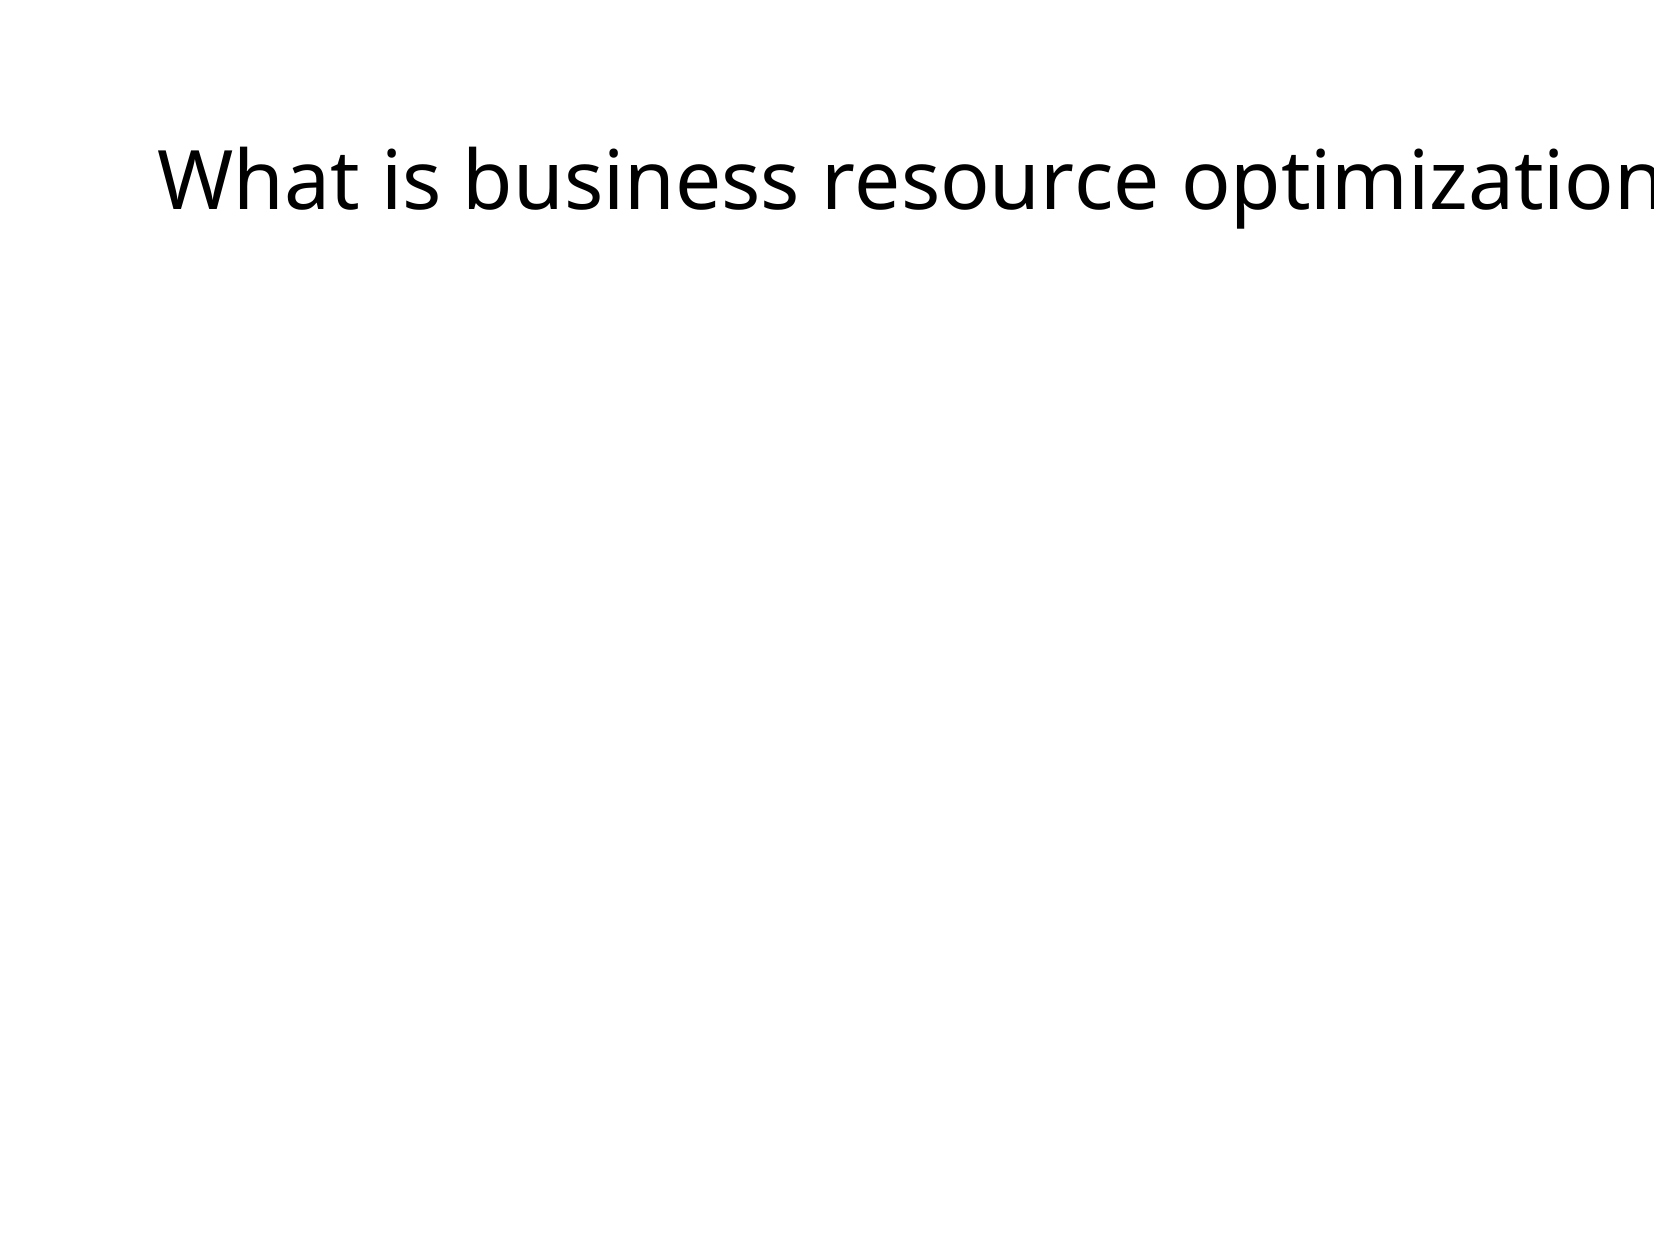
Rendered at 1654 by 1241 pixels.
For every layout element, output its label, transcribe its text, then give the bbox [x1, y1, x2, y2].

text_box [0, 0, 1654, 1241]
text_box What is business resource optimization? [157, 121, 1654, 219]
